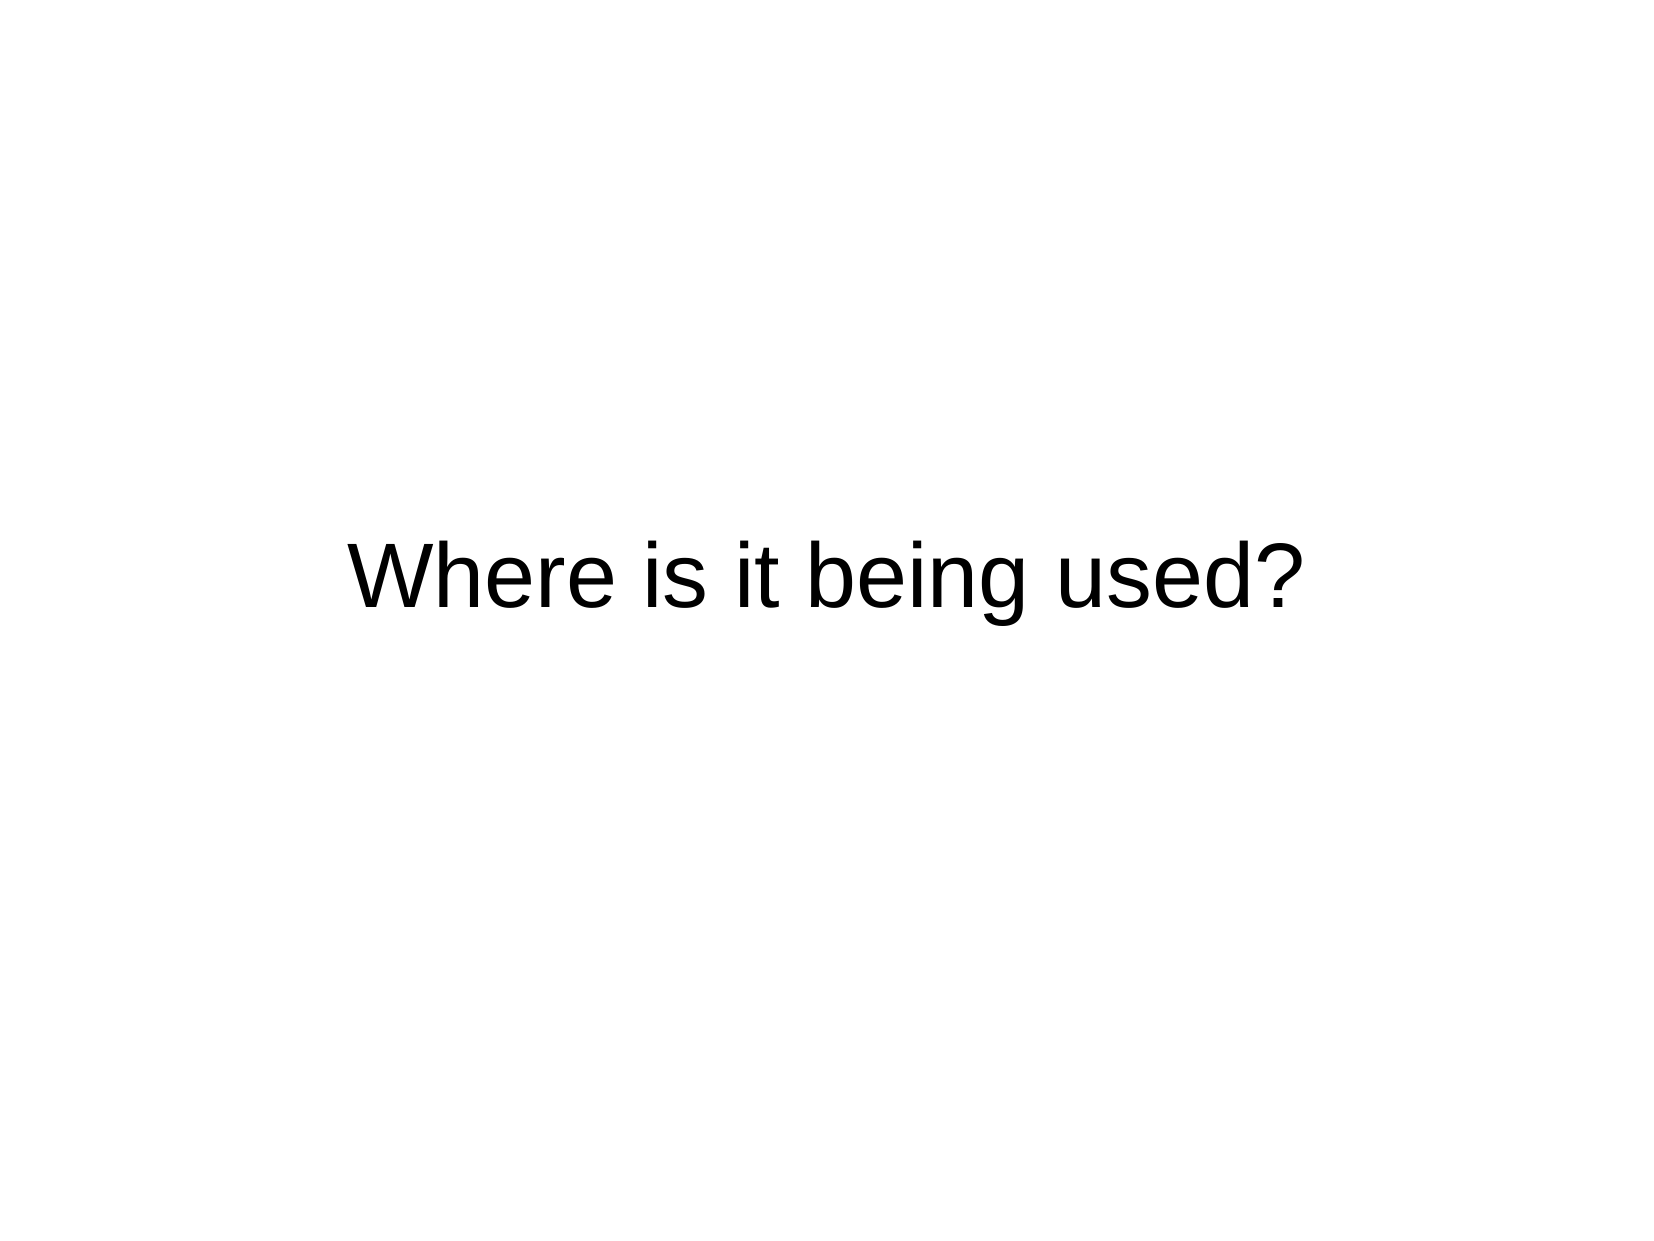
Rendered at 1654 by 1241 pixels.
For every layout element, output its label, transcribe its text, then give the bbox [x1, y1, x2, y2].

title Where is it being used? [82, 472, 1571, 680]
